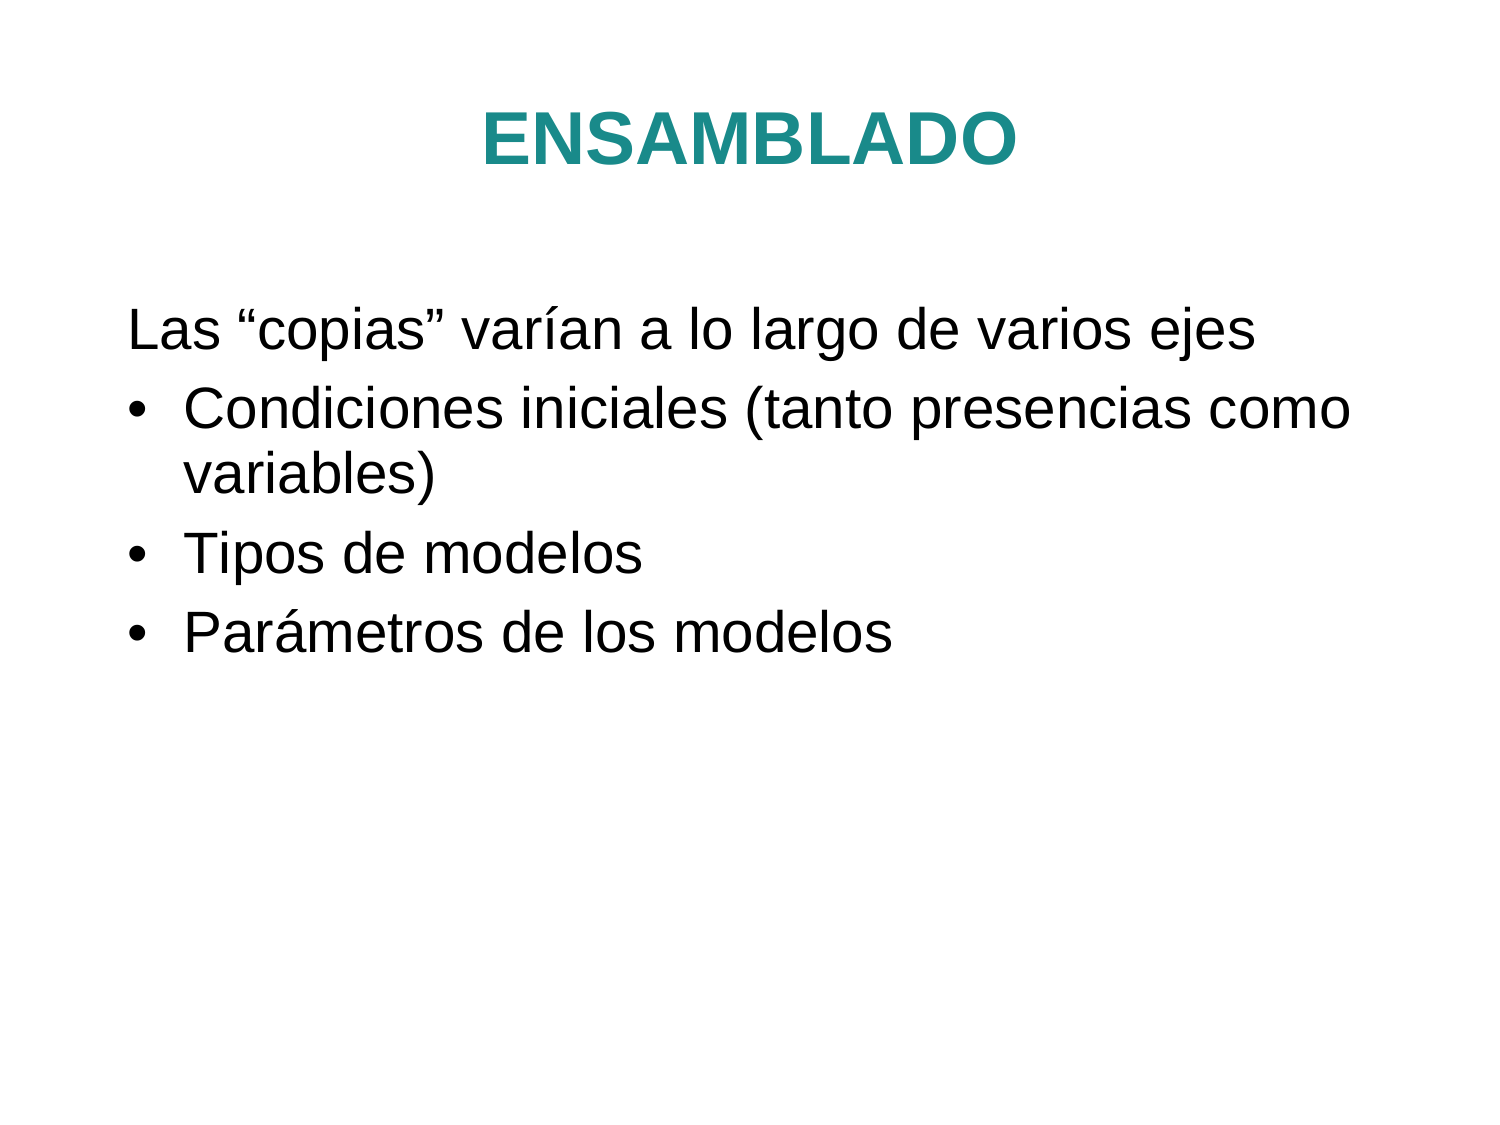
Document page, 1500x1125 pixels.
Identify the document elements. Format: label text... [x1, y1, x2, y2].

list Las “copias” varían a lo largo de varios ejes Condiciones iniciales (tanto presencias como variables) Tipos de modelos Parámetros de los modelos [112, 289, 1388, 955]
title ENSAMBLADO [112, 68, 1388, 209]
